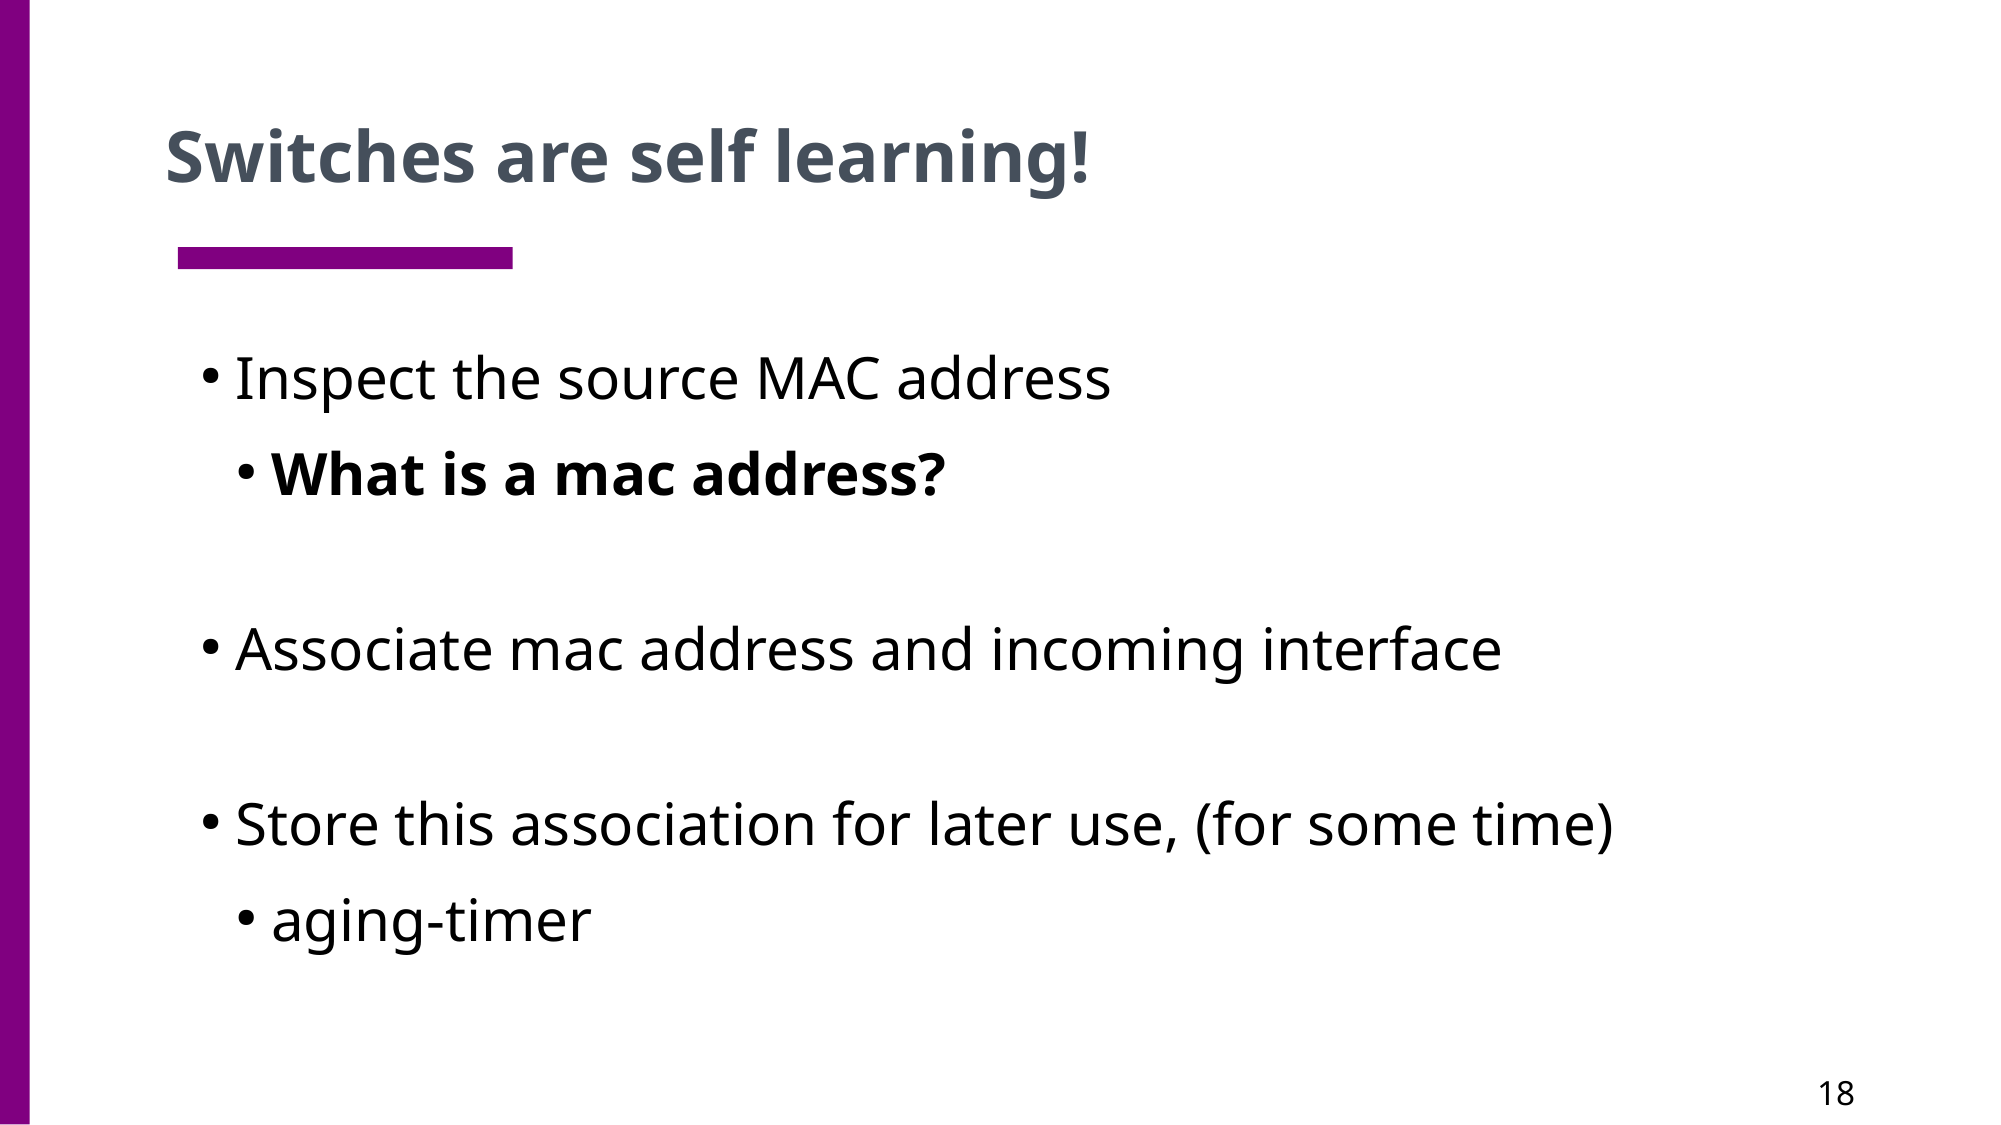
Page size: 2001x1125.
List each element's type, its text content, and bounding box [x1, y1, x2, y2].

text_box Switches are self learning! [151, 0, 1849, 212]
text_box Inspect the source MAC address What is a mac address? Associate mac address and incoming interface Store this association for later use, (for some time) aging-timer [185, 329, 2000, 980]
